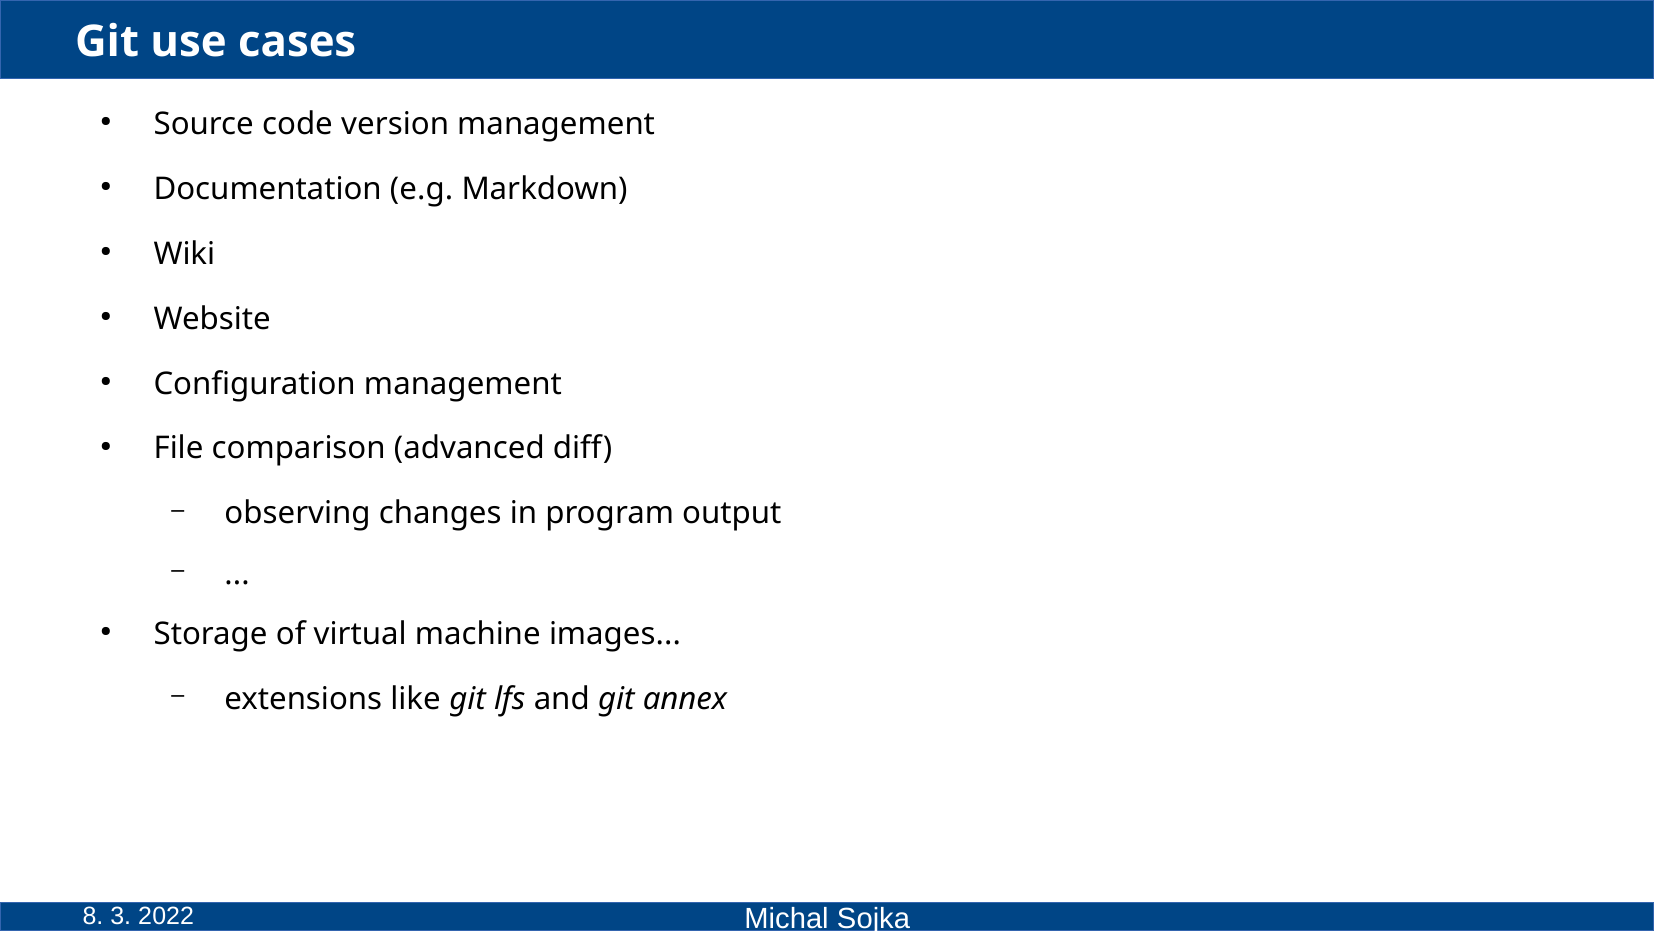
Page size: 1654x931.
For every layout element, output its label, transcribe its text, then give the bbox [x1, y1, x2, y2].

title Git use cases [75, 0, 1654, 79]
list Source code version management Documentation (e.g. Markdown) Wiki Website Configuration management File comparison (advanced diff) observing changes in program output ... Storage of virtual machine images... extensions like git lfs and git annex [82, 101, 809, 878]
